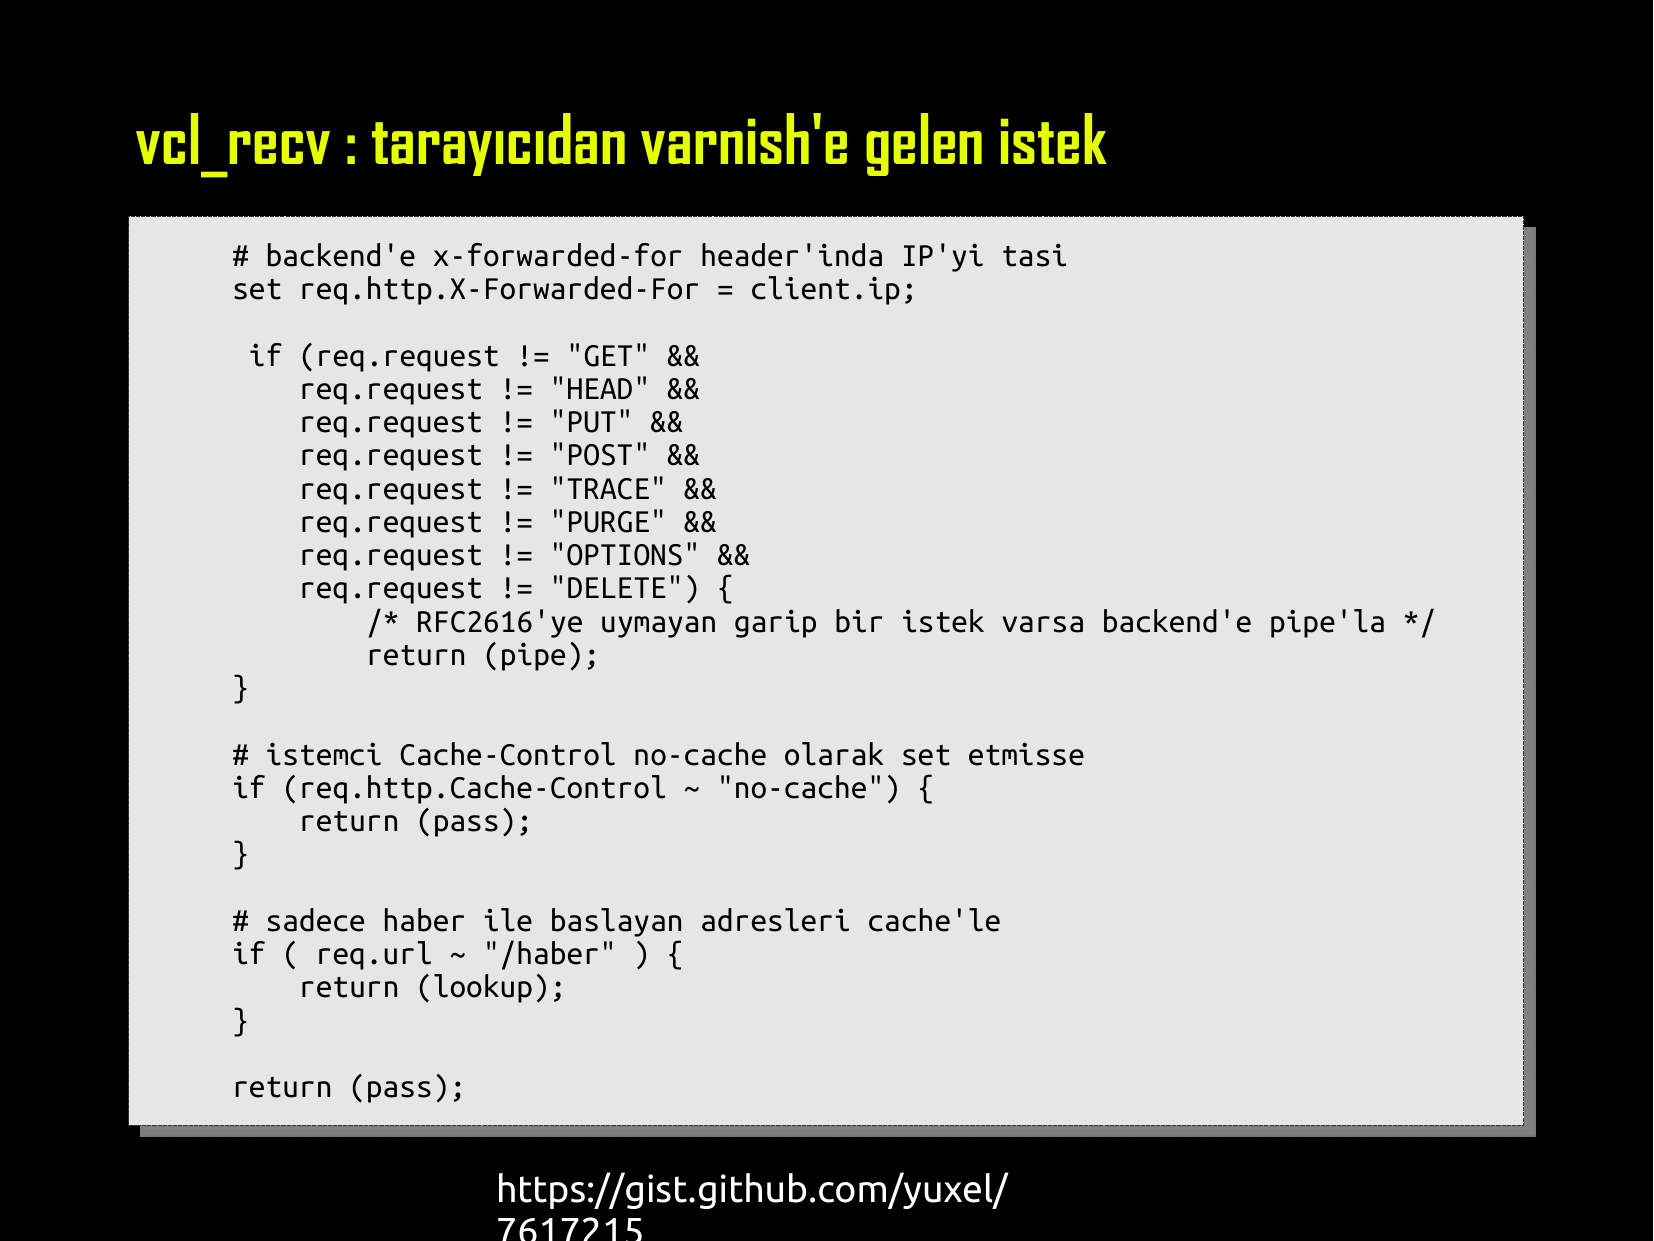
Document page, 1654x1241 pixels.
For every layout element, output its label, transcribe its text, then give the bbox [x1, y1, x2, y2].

text_box vcl_recv : tarayıcıdan varnish'e gelen istek [120, 90, 1129, 186]
text_box https://gist.github.com/yuxel/7617215 [481, 1159, 1172, 1217]
text_box [128, 216, 1524, 1126]
text_box # backend'e x-forwarded-for header'inda IP'yi tasi set req.http.X-Forwarded-For = client.ip; if (req.request != "GET" && req.request != "HEAD" && req.request != "PUT" && req.request != "POST" && req.request != "TRACE" && req.request != "PURGE" && req.request != "OPTIONS" && req.request != "DELETE") { /* RFC2616'ye uymayan garip bir istek varsa backend'e pipe'la */ return (pipe); } # istemci Cache-Control no-cache olarak set etmisse if (req.http.Cache-Control ~ "no-cache") { return (pass); } # sadece haber ile baslayan adresleri cache'le if ( req.url ~ "/haber" ) { return (lookup); } return (pass); [150, 231, 1531, 1117]
